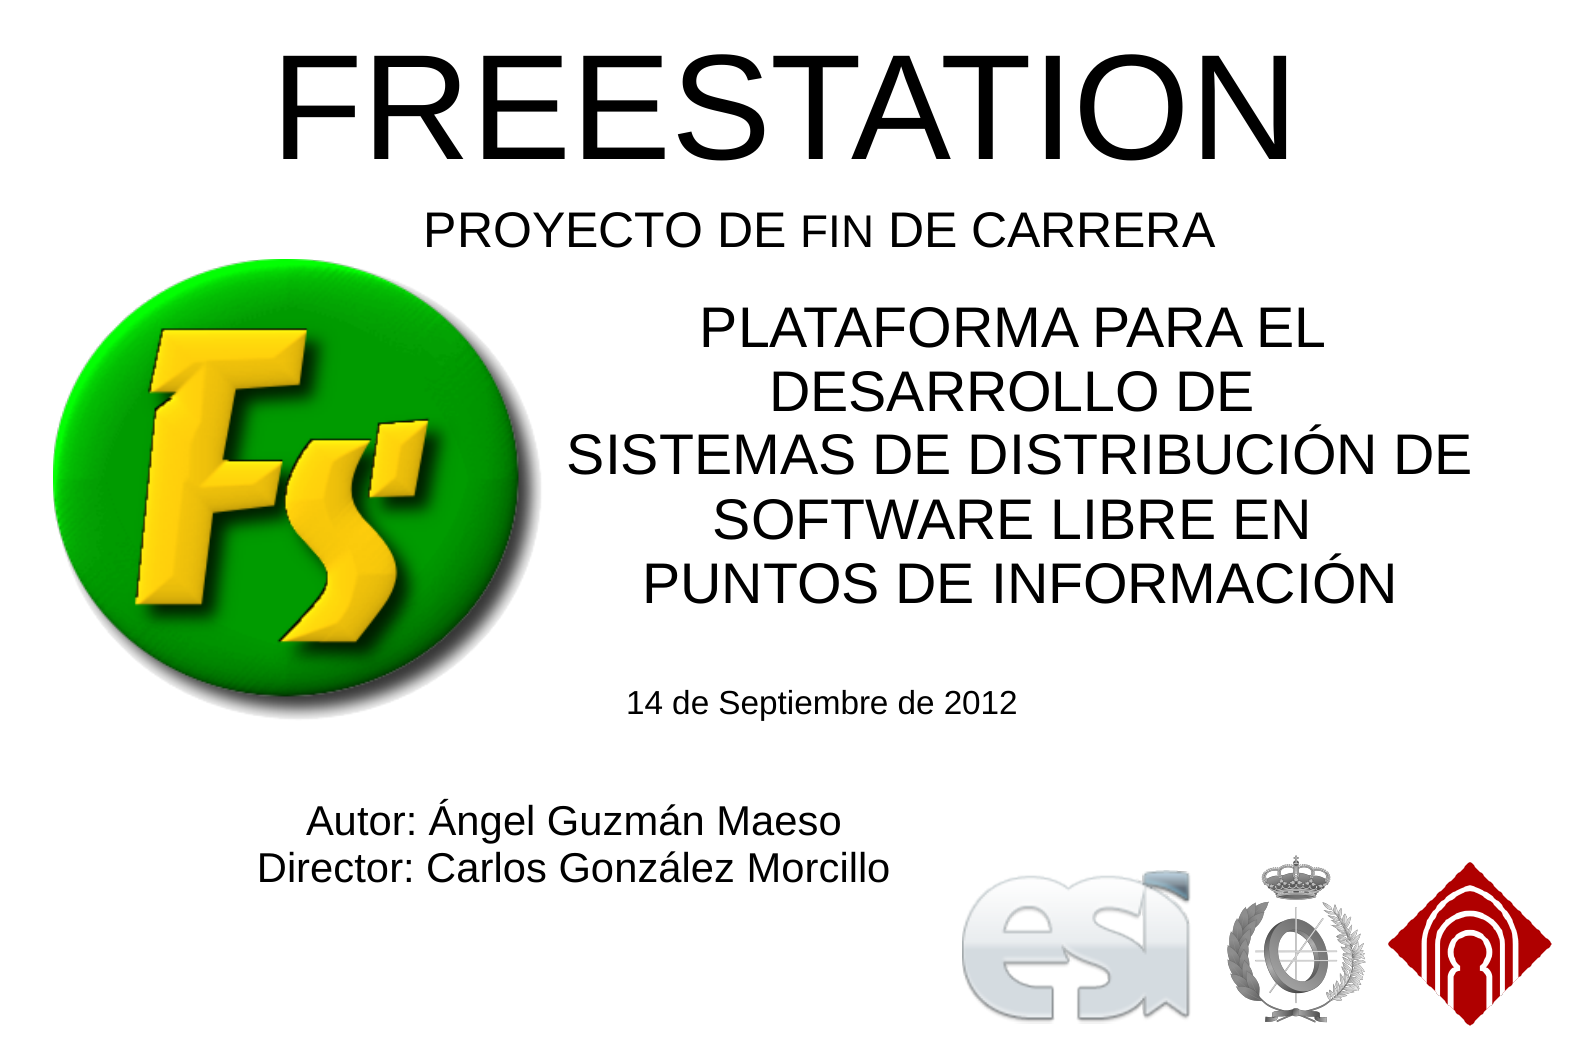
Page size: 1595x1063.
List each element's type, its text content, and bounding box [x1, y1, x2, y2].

picture [1221, 850, 1371, 1028]
text_box 14 de Septiembre de 2012 [333, 661, 1312, 745]
picture [962, 870, 1193, 1024]
subtitle PROYECTO DE FIN DE CARRERA [330, 188, 1309, 272]
title FREESTATION [259, 23, 1312, 192]
picture [1379, 853, 1560, 1034]
text_box PLATAFORMA PARA EL DESARROLLO DE SISTEMAS DE DISTRIBUCIÓN DE SOFTWARE LIBRE EN PUNTOS DE INFORMACIÓN [543, 295, 1510, 616]
text_box Autor: Ángel Guzmán Maeso Director: Carlos González Morcillo [85, 797, 1063, 891]
picture [53, 259, 543, 721]
